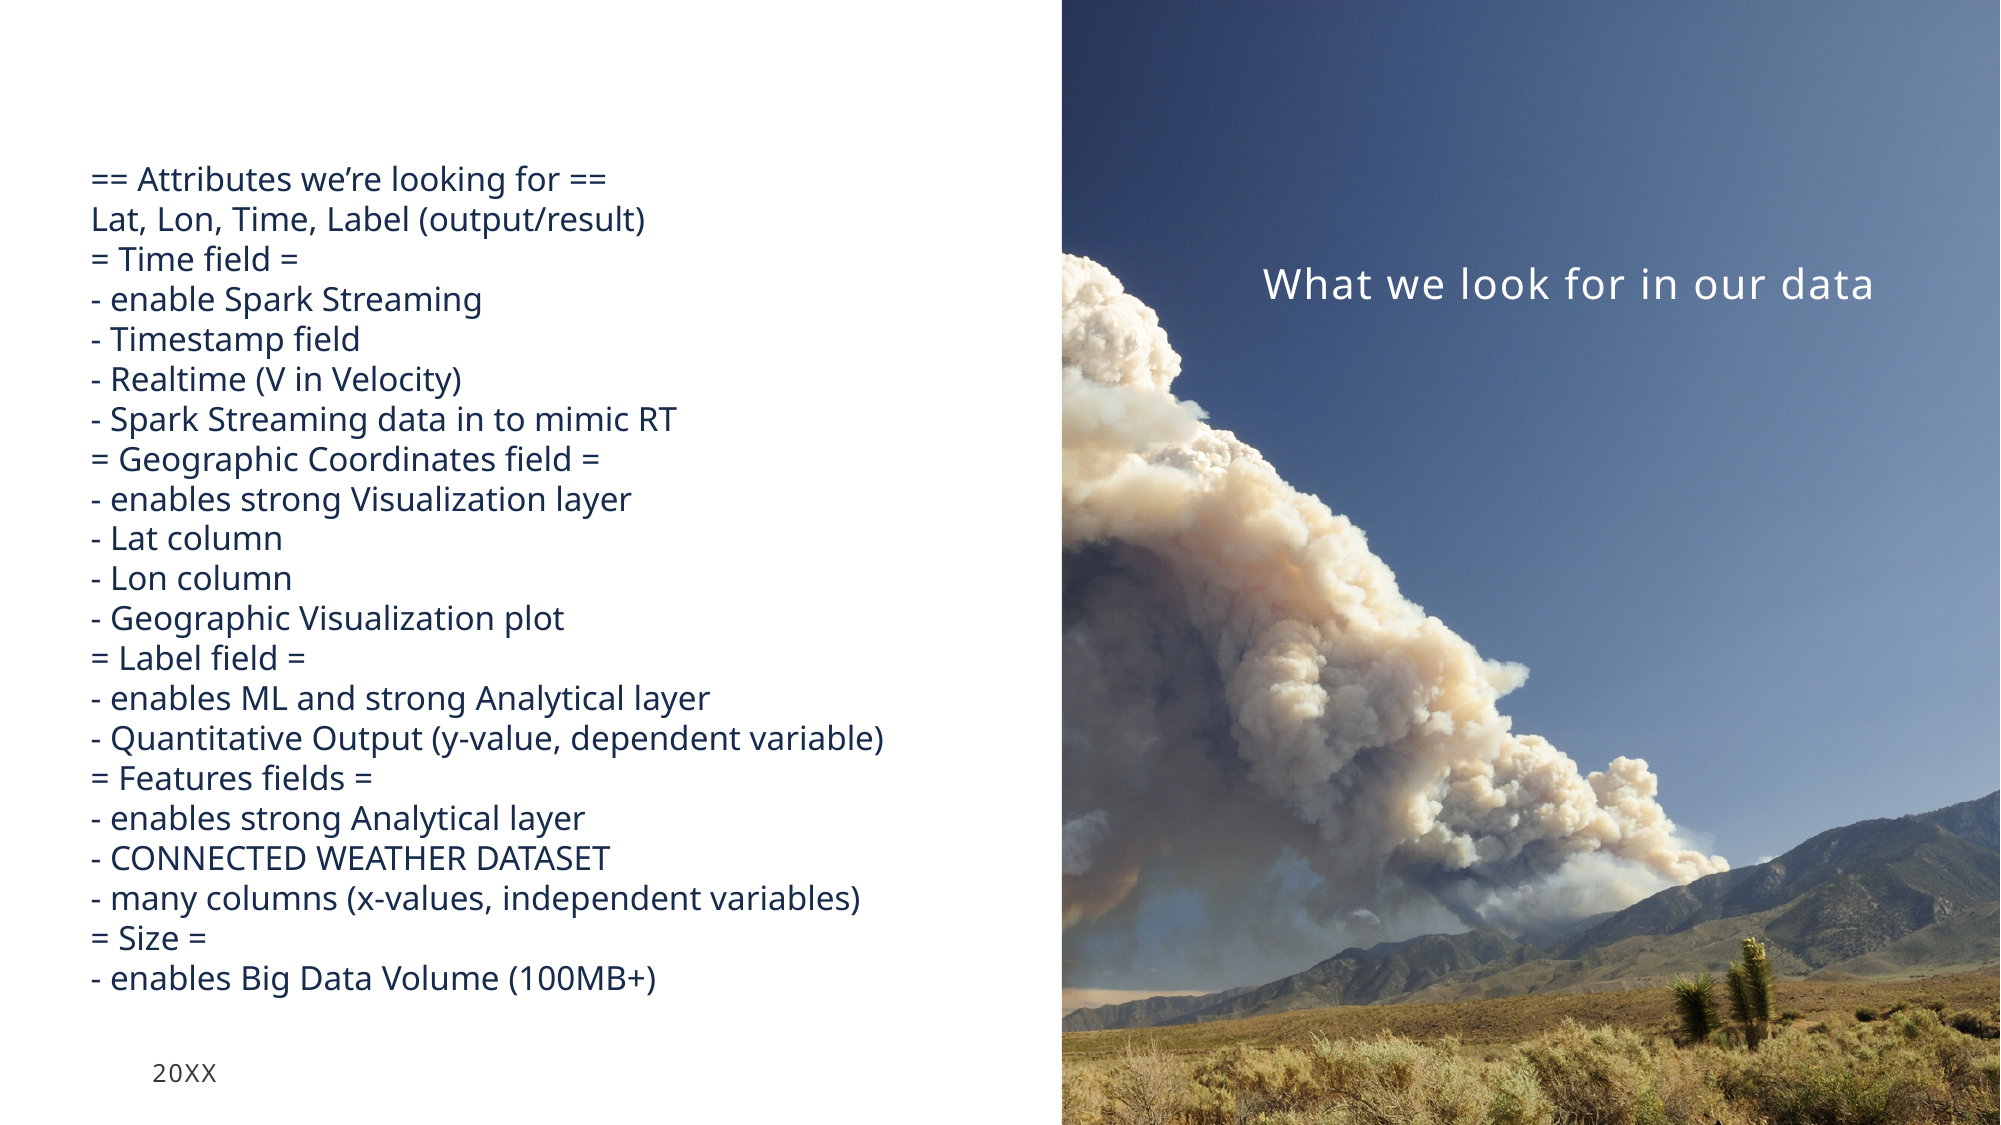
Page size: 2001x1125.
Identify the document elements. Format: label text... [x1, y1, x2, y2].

slide_number 20XX [137, 1042, 399, 1103]
picture [1061, 0, 2000, 1125]
text_box == Attributes we’re looking for == Lat, Lon, Time, Label (output/result) = Time field = - enable Spark Streaming - Timestamp field - Realtime (V in Velocity) - Spark Streaming data in to mimic RT = Geographic Coordinates field = - enables strong Visualization layer - Lat column - Lon column - Geographic Visualization plot = Label field = - enables ML and strong Analytical layer - Quantitative Output (y-value, dependent variable) = Features fields = - enables strong Analytical layer - CONNECTED WEATHER DATASET - many columns (x-values, independent variables) = Size = - enables Big Data Volume (100MB+) [75, 150, 1061, 1005]
list What we look for in our data [1248, 239, 2000, 333]
